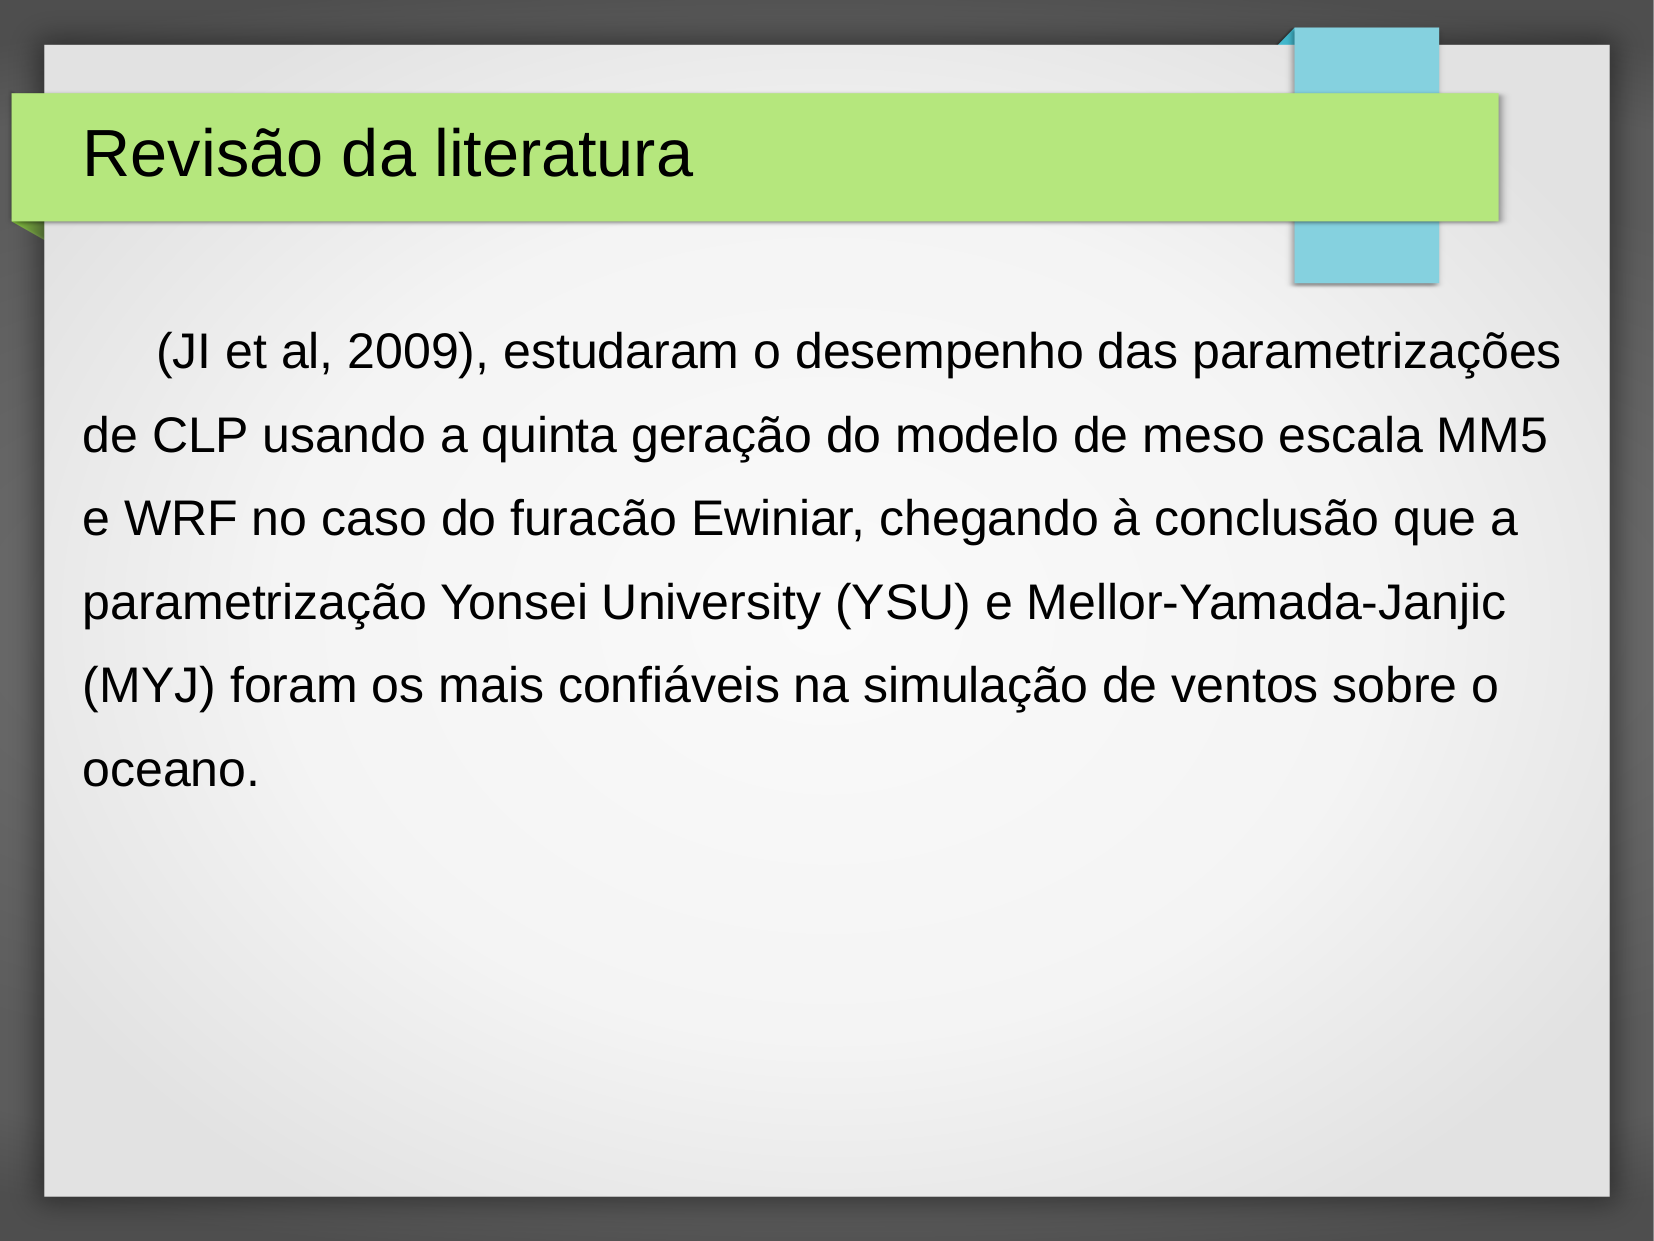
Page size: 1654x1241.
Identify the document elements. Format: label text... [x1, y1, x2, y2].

title Revisão da literatura [82, 94, 1264, 213]
picture [0, 0, 1654, 1241]
list (JI et al, 2009), estudaram o desempenho das parametrizações de CLP usando a quinta geração do modelo de meso escala MM5 e WRF no caso do furacão Ewiniar, chegando à conclusão que a parametrização Yonsei University (YSU) e Mellor-Yamada-Janjic (MYJ) foram os mais confiáveis na simulação de ventos sobre o oceano. [82, 295, 1571, 1015]
